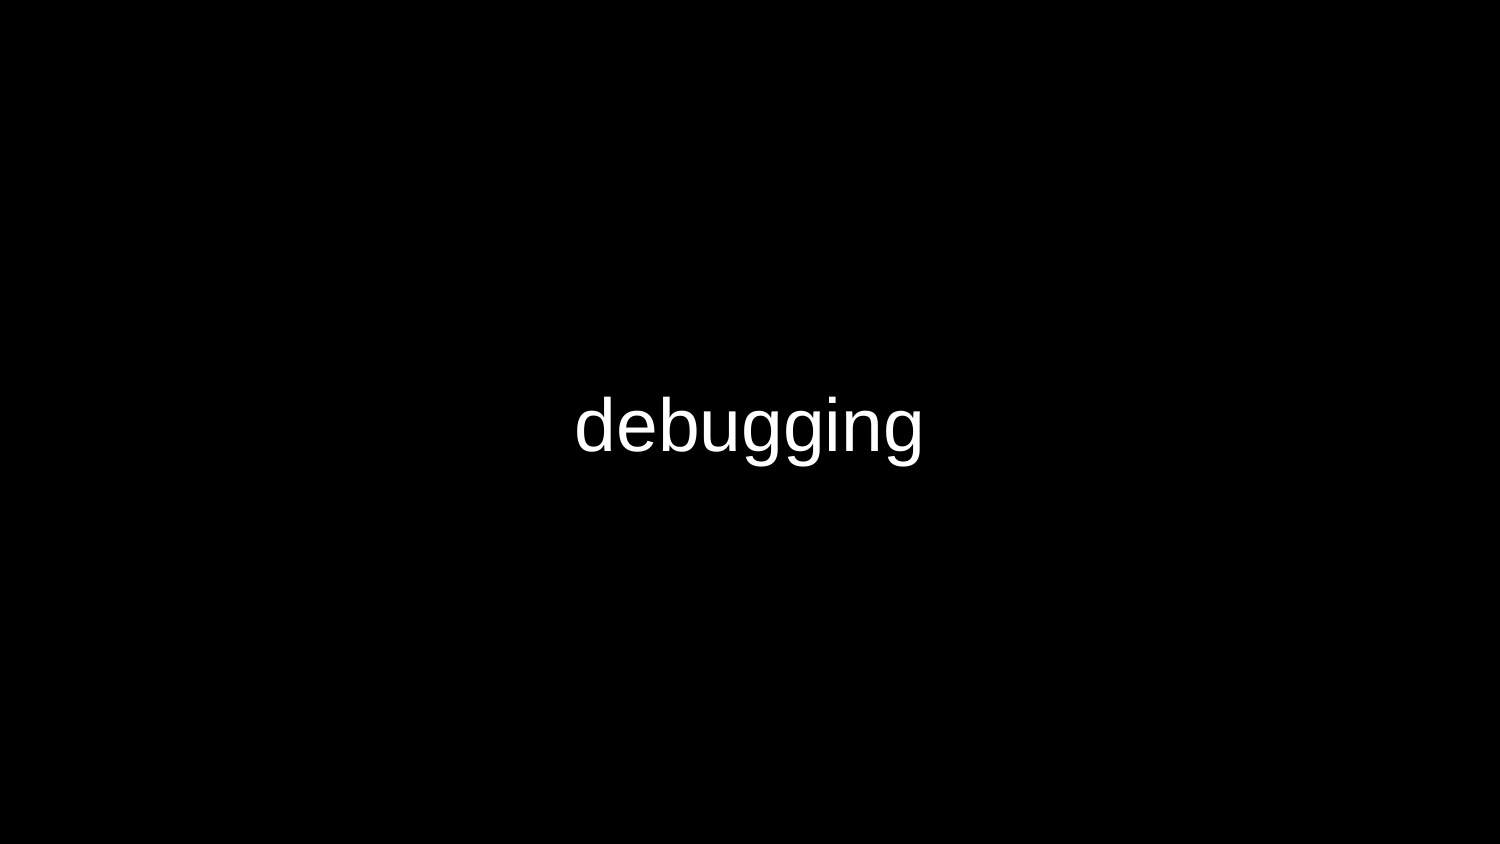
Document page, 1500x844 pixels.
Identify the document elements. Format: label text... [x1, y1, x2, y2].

title debugging [51, 352, 1449, 491]
